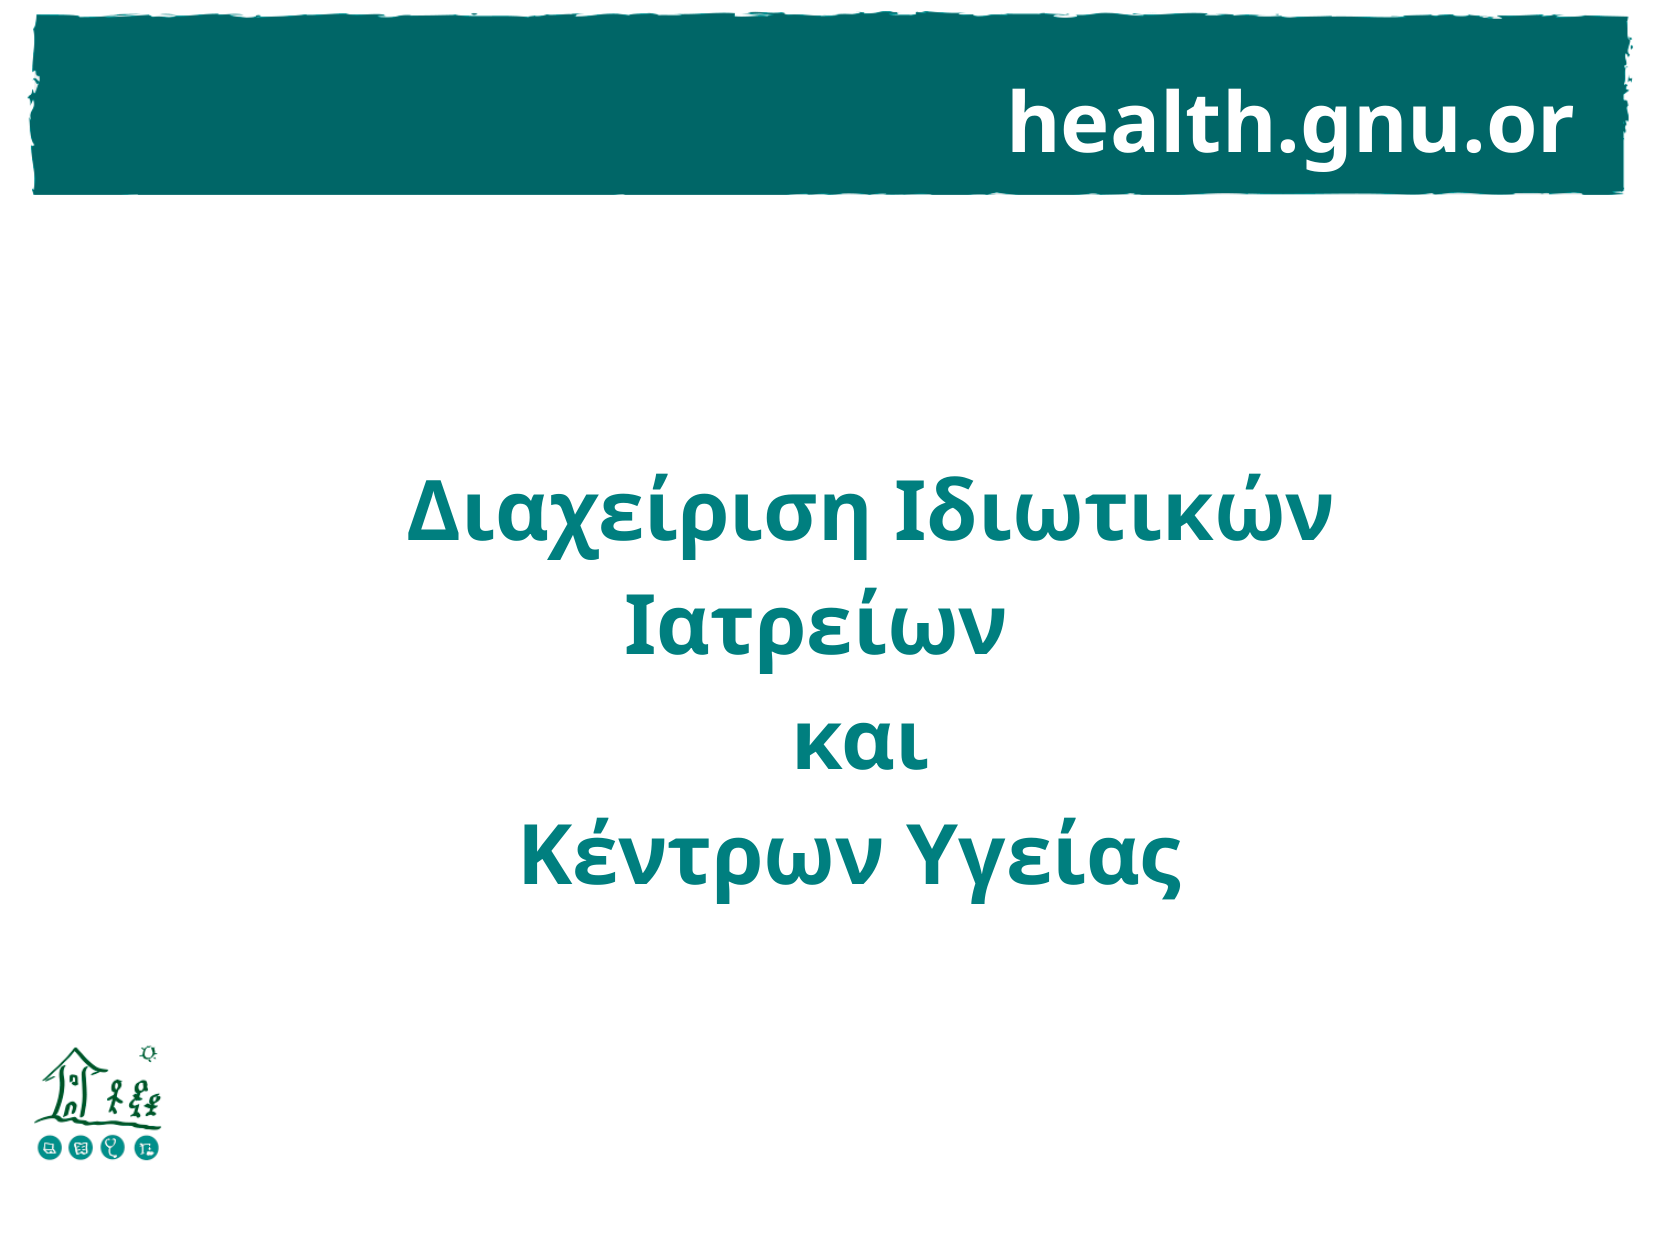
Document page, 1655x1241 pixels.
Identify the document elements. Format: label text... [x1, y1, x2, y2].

text_box health.gnu.org [1004, 68, 1594, 169]
picture [0, 0, 1654, 1211]
text_box Διαχείριση Ιδιωτικών Ιατρείων και Κέντρων Υγείας [118, 442, 1536, 835]
